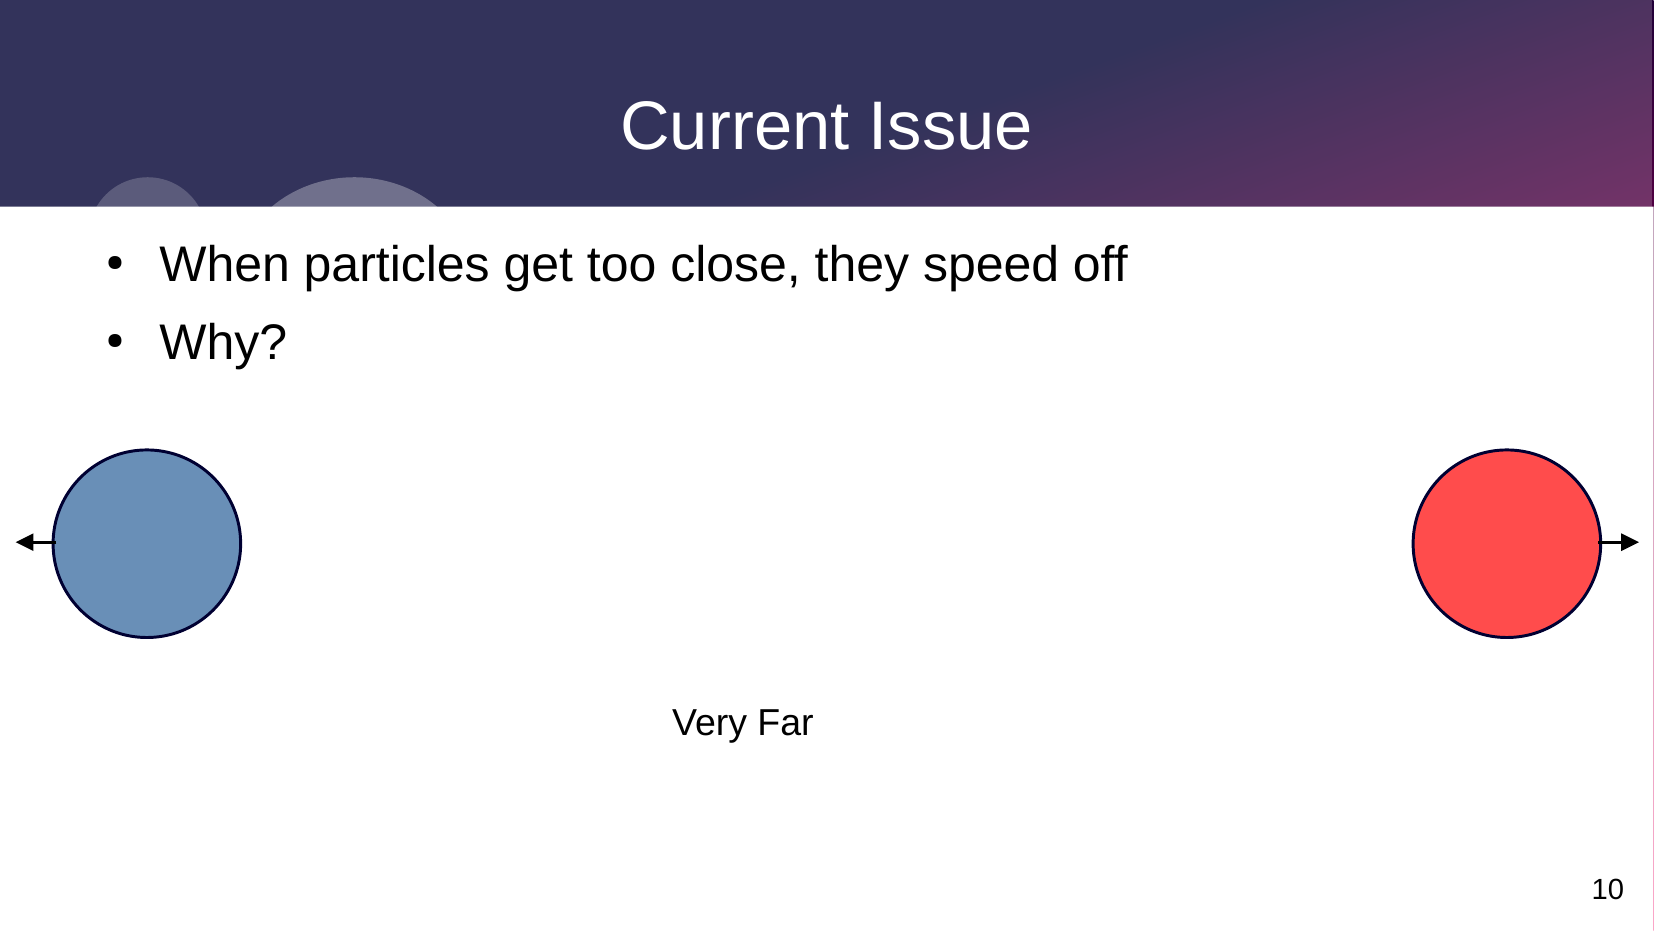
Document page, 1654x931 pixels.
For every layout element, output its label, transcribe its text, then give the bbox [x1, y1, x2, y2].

list When particles get too close, they speed off Why? [88, 236, 1565, 827]
text_box Very Far [657, 675, 845, 770]
title Current Issue [88, 44, 1565, 207]
text_box [53, 449, 241, 638]
text_box [1413, 449, 1601, 638]
